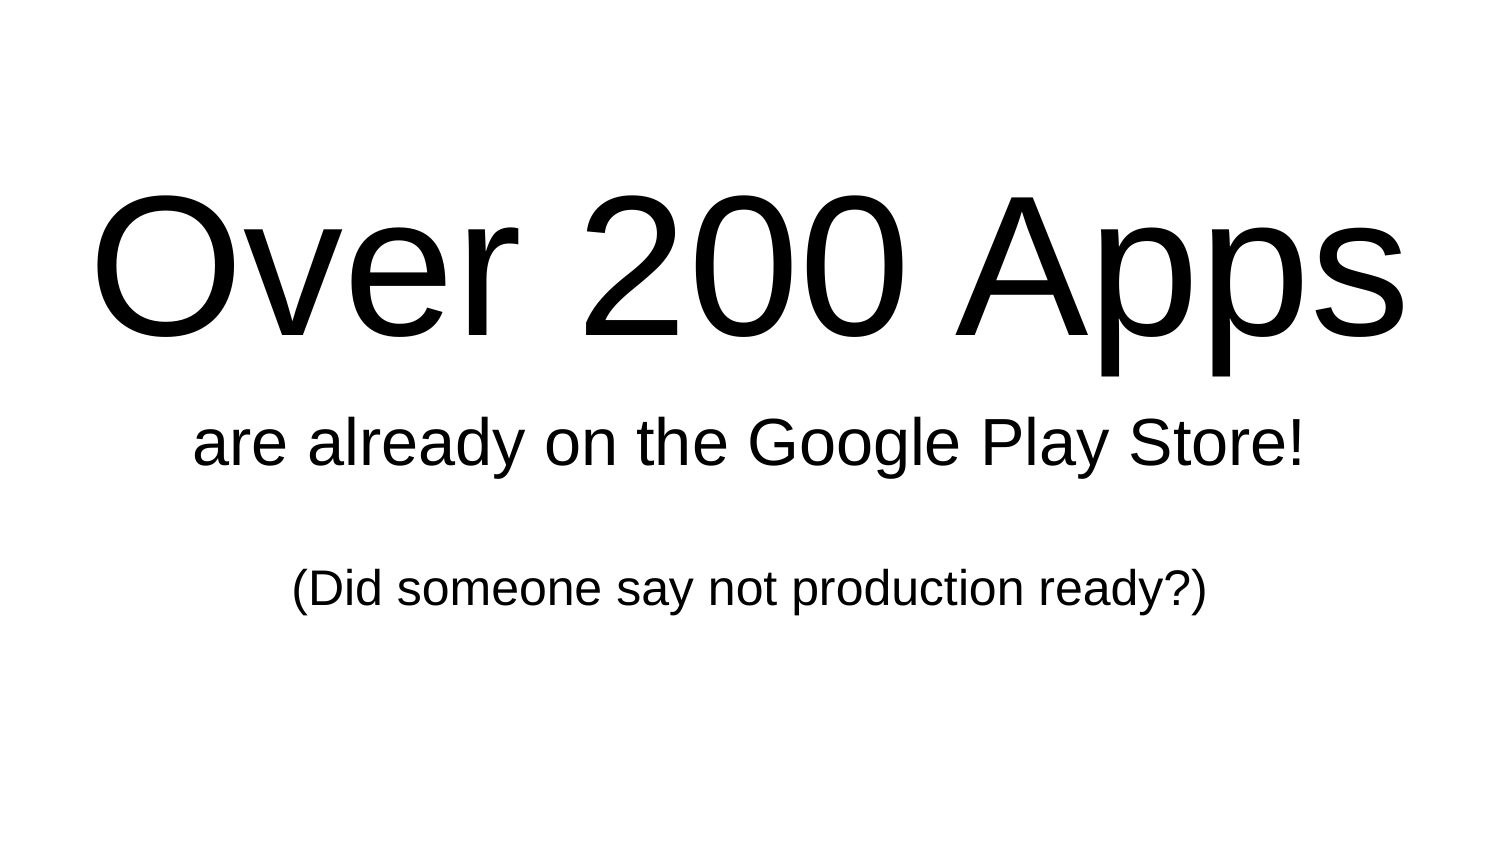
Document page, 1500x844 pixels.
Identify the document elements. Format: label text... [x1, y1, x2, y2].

text_box are already on the Google Play Store! [135, 397, 1366, 488]
text_box Over 200 Apps [0, 146, 1500, 387]
text_box (Did someone say not production ready?) [135, 553, 1366, 643]
